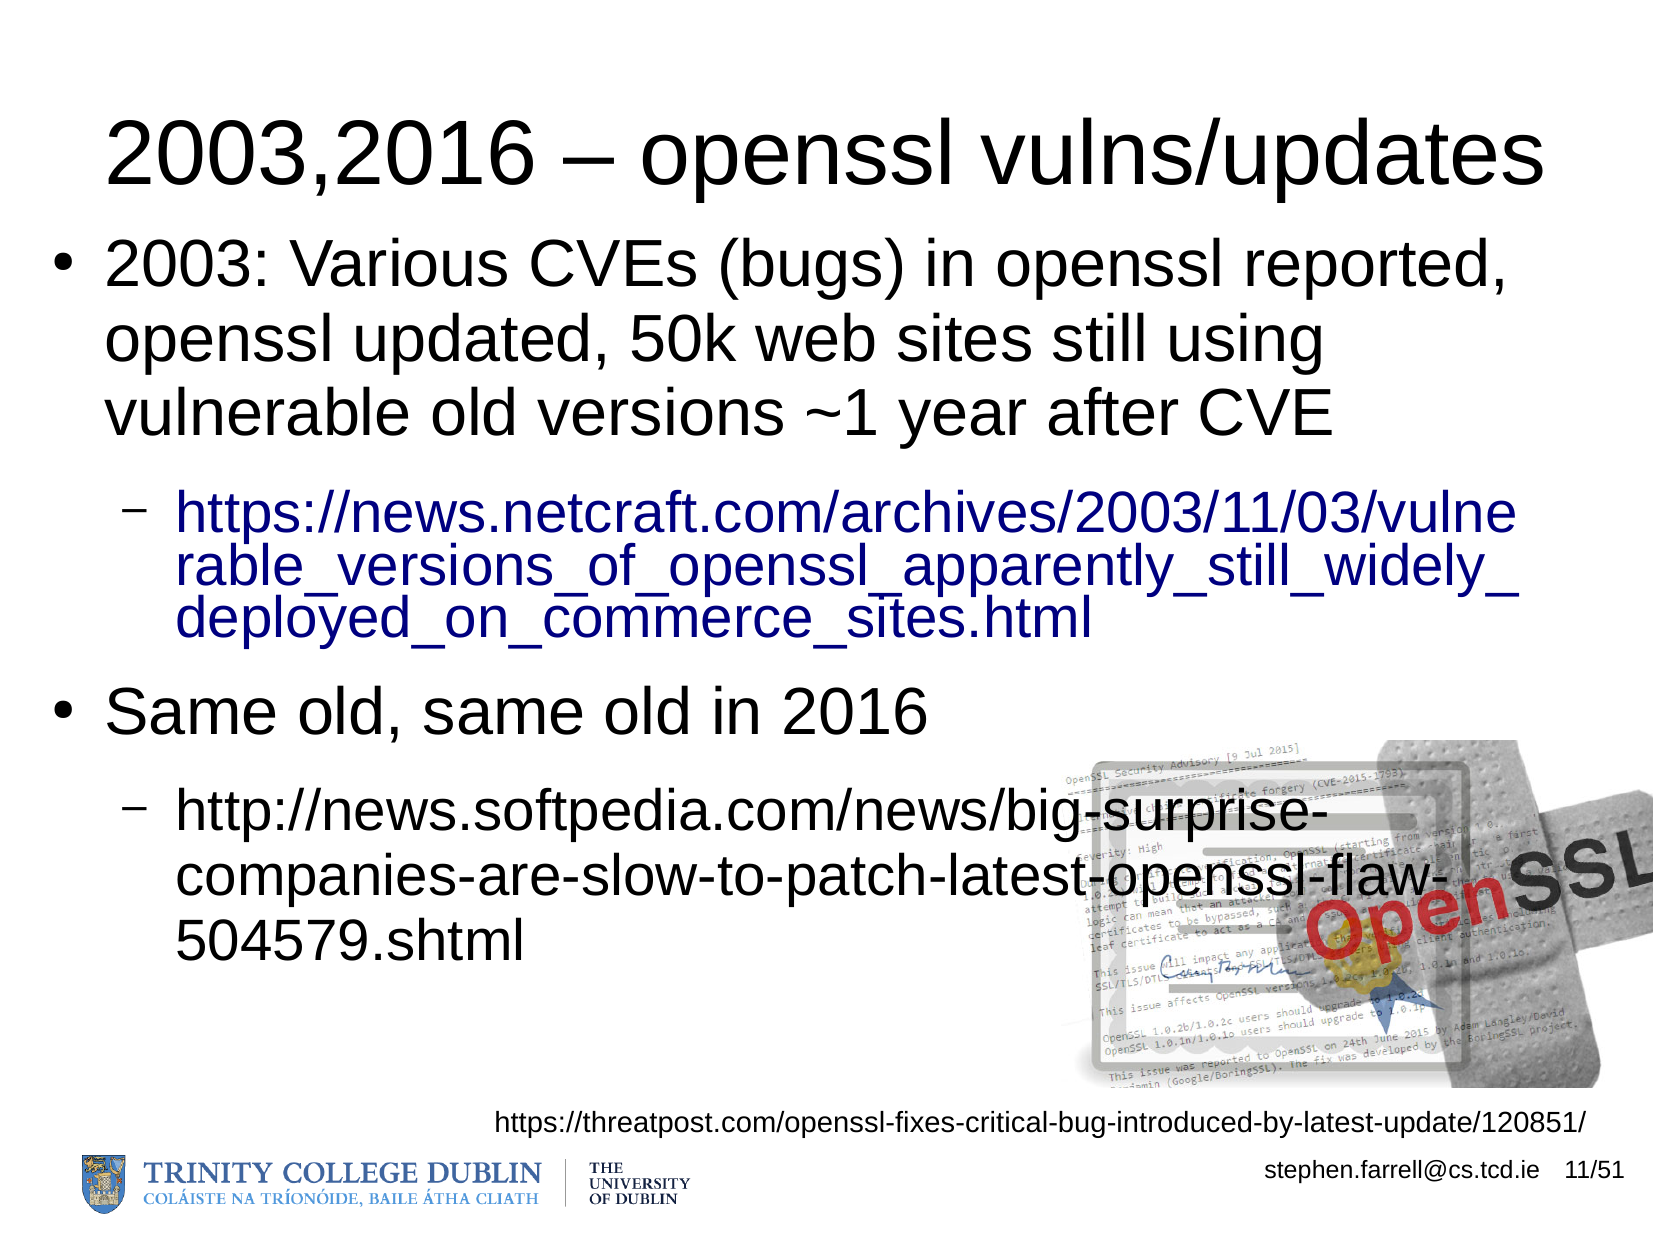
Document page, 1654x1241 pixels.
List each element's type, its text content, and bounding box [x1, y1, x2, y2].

list 2003: Various CVEs (bugs) in openssl reported, openssl updated, 50k web sites still using vulnerable old versions ~1 year after CVE https://news.netcraft.com/archives/2003/11/03/vulnerable_versions_of_openssl_apparently_still_widely_deployed_on_commerce_sites.html Same old, same old in 2016 http://news.softpedia.com/news/big-surprise-companies-are-slow-to-patch-latest-openssl-flaw-504579.shtml [33, 225, 1522, 946]
picture [82, 1155, 694, 1214]
title 2003,2016 – openssl vulns/updates [82, 49, 1571, 257]
text_box https://threatpost.com/openssl-fixes-critical-bug-introduced-by-latest-update/120851/ [479, 1098, 1621, 1156]
picture [1061, 740, 1653, 1088]
